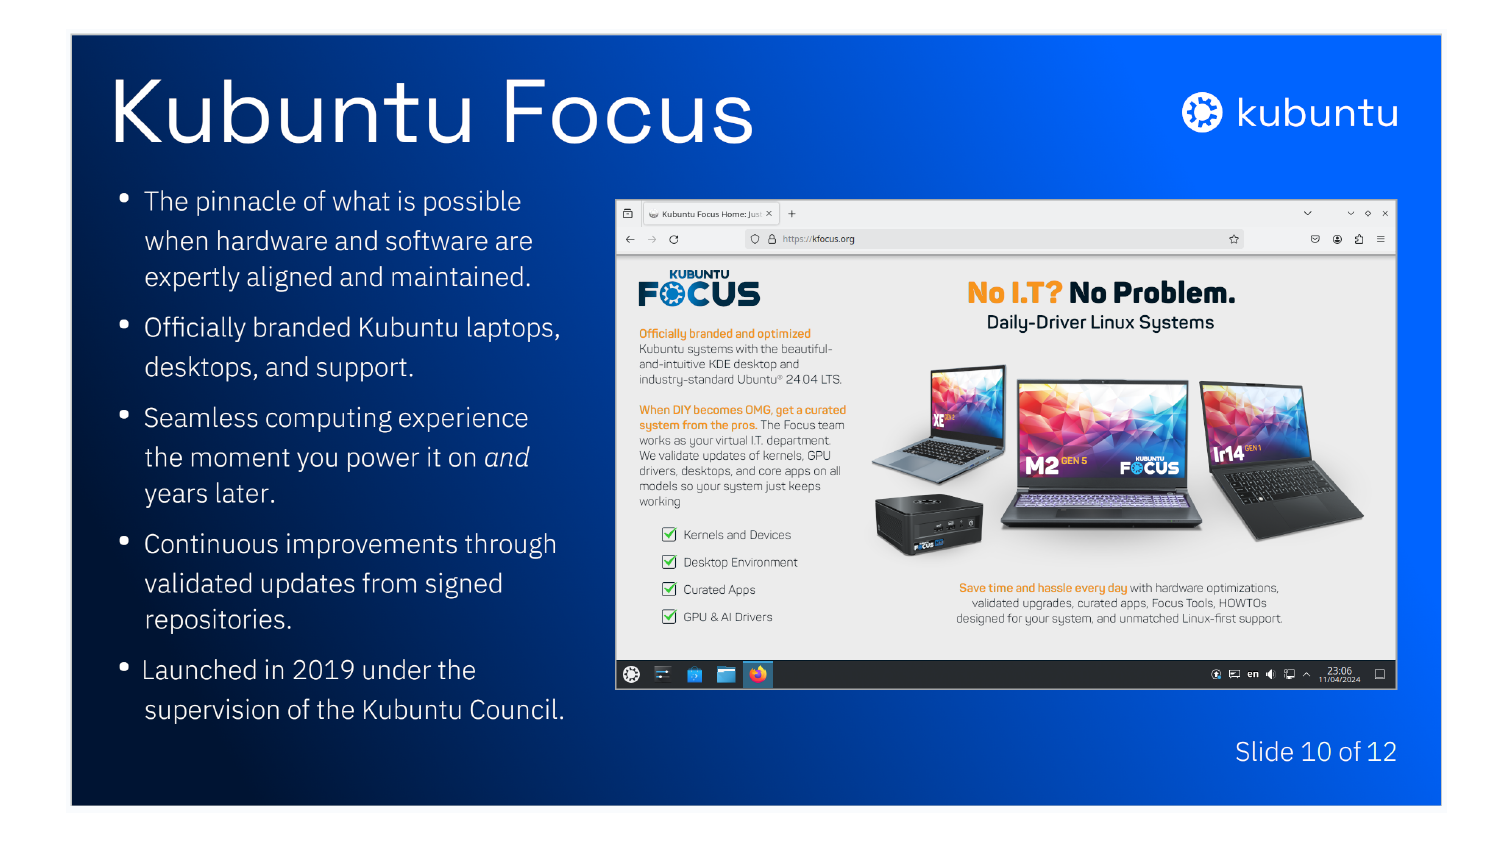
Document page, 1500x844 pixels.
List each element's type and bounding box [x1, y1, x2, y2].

picture [66, 29, 1447, 813]
